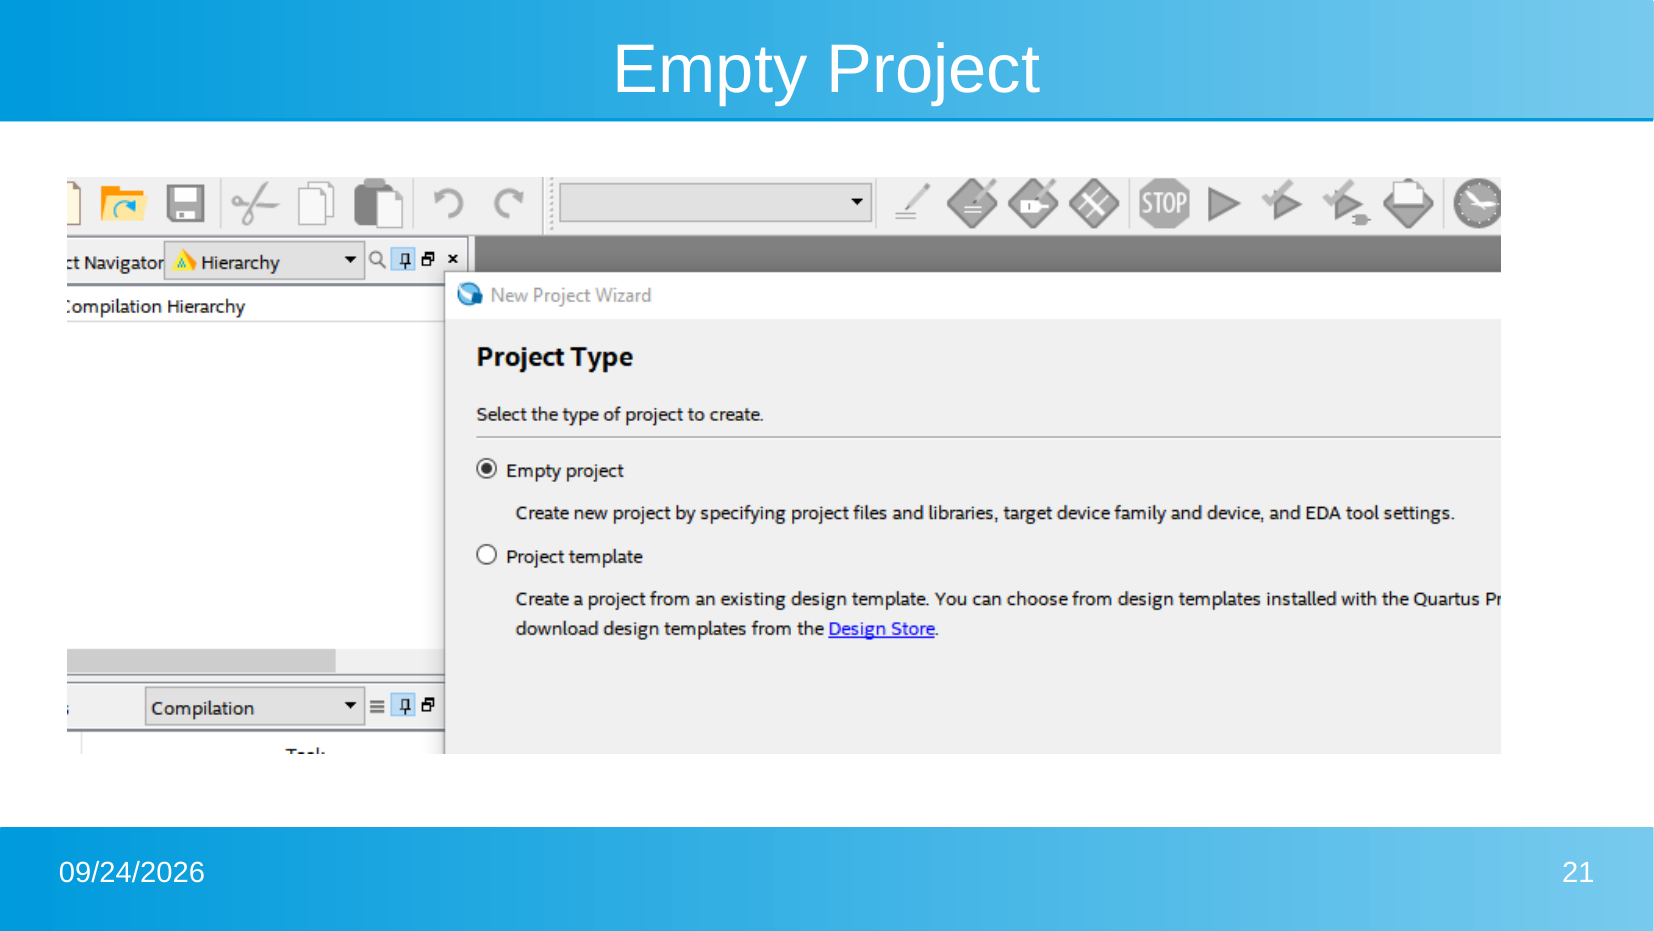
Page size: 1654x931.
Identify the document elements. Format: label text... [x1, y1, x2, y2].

title Empty Project [59, 29, 1595, 108]
picture [67, 177, 1501, 754]
